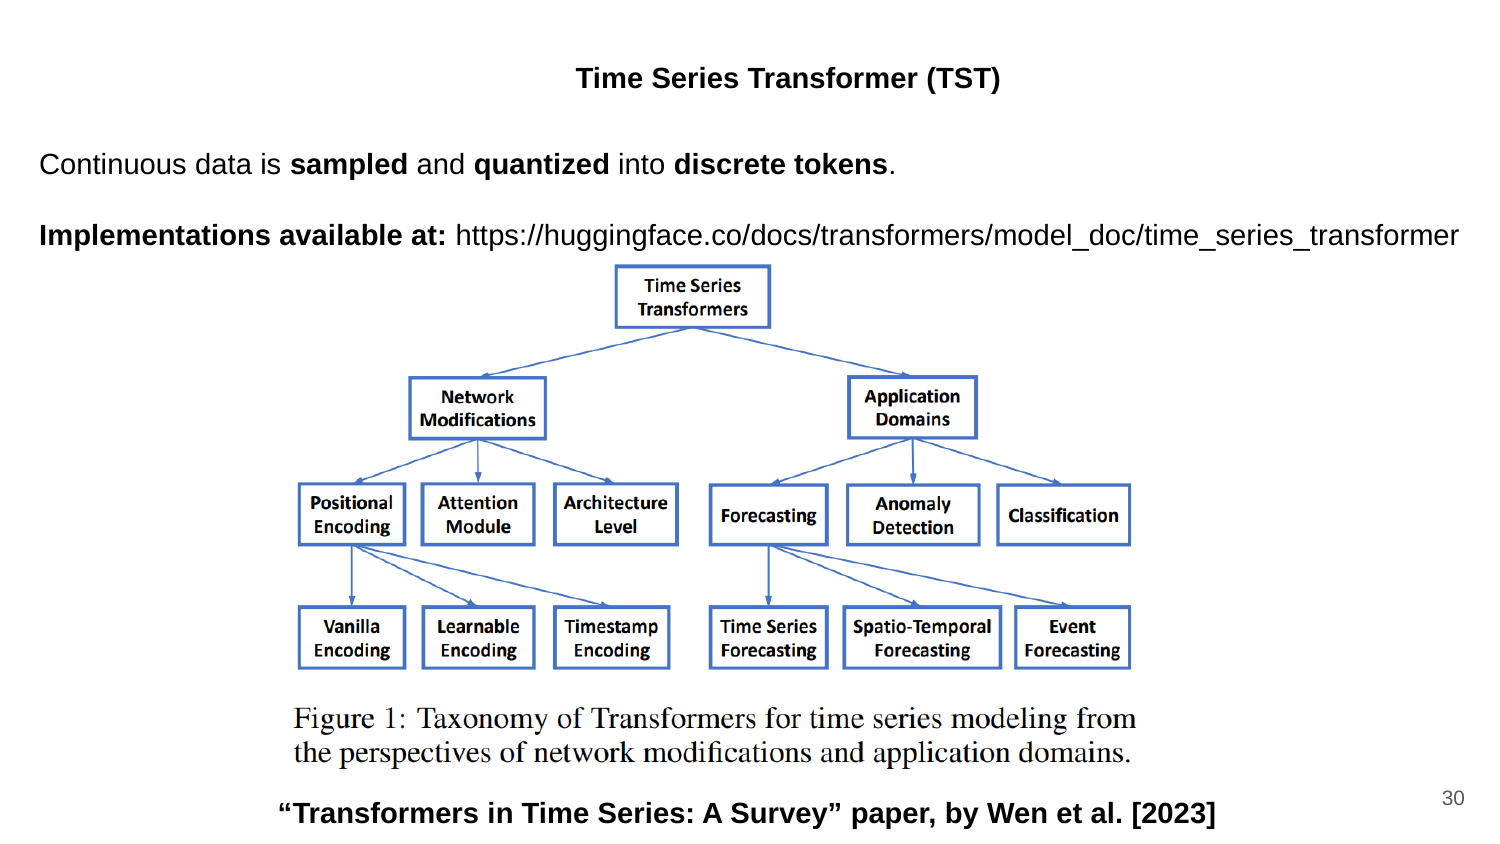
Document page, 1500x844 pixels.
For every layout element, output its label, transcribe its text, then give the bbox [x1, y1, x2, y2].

picture [281, 252, 1147, 772]
text_box “Transformers in Time Series: A Survey” paper, by Wen et al. [2023] [262, 779, 1257, 844]
slide_number <number> [1389, 764, 1480, 830]
text_box Time Series Transformer (TST) [560, 43, 1063, 114]
text_box Continuous data is sampled and quantized into discrete tokens. Implementations available at: https://huggingface.co/docs/transformers/model_doc/time_series_transformer [24, 130, 1491, 308]
